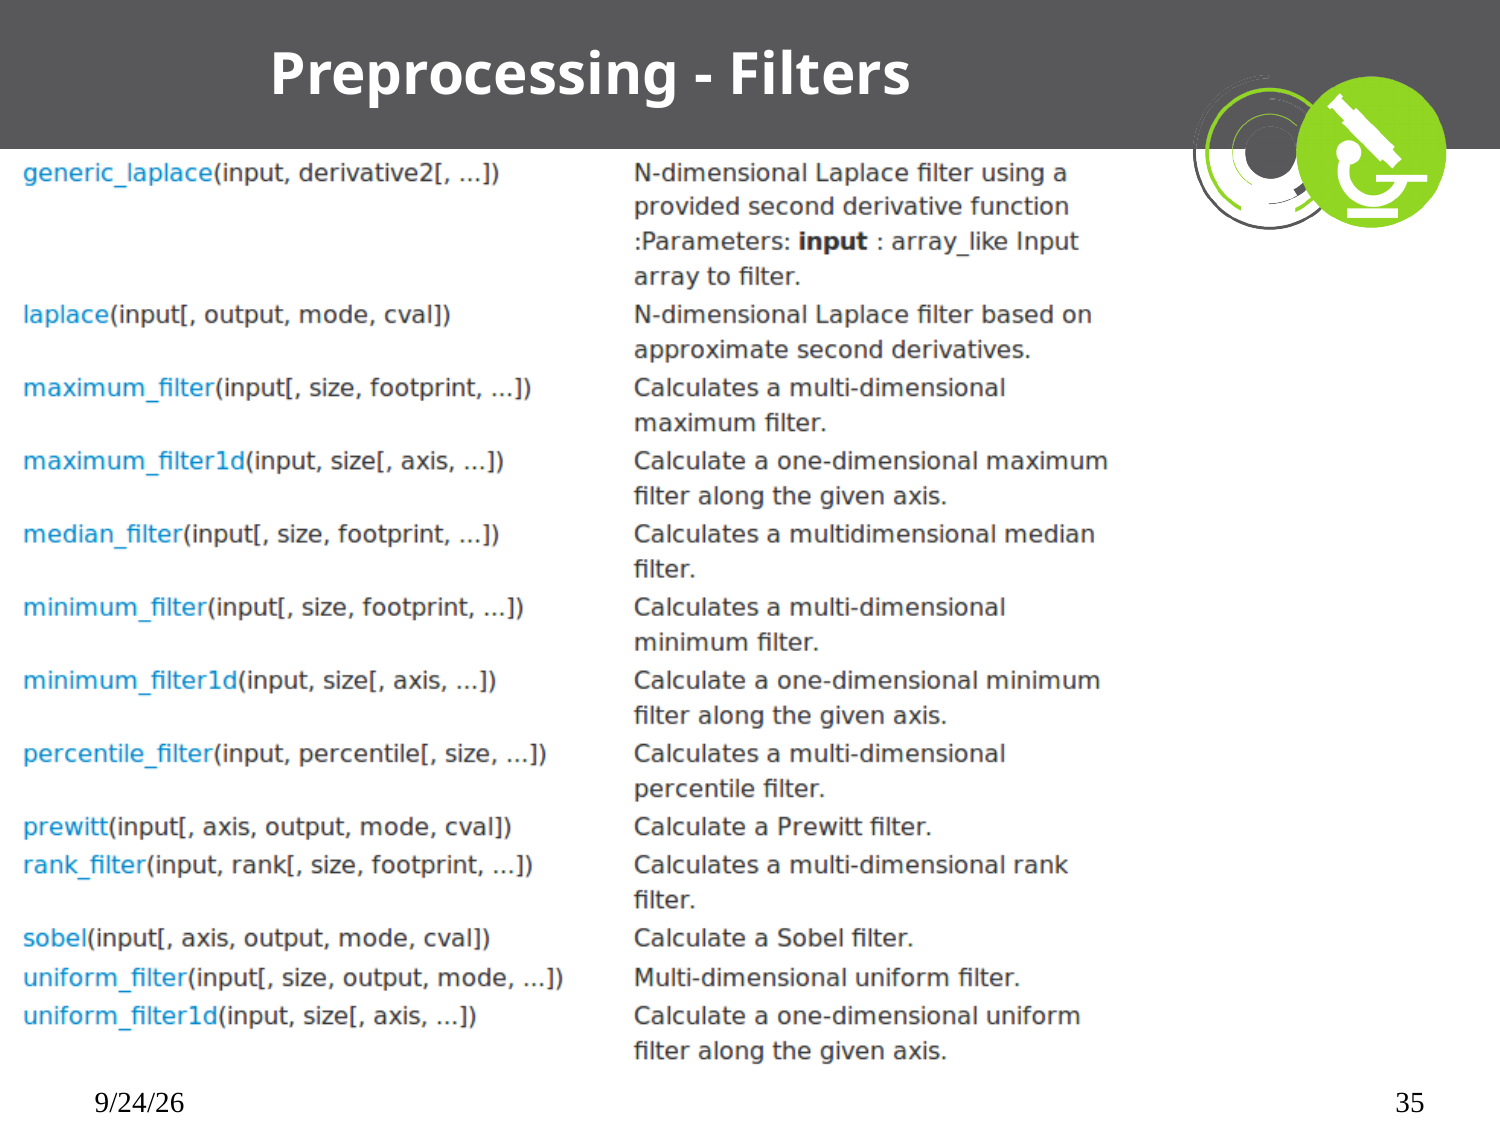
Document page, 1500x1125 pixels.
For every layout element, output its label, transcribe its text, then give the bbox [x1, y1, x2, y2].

title Preprocessing - Filters [0, 1, 1182, 142]
picture [1188, 69, 1453, 236]
picture [0, 151, 1123, 1087]
